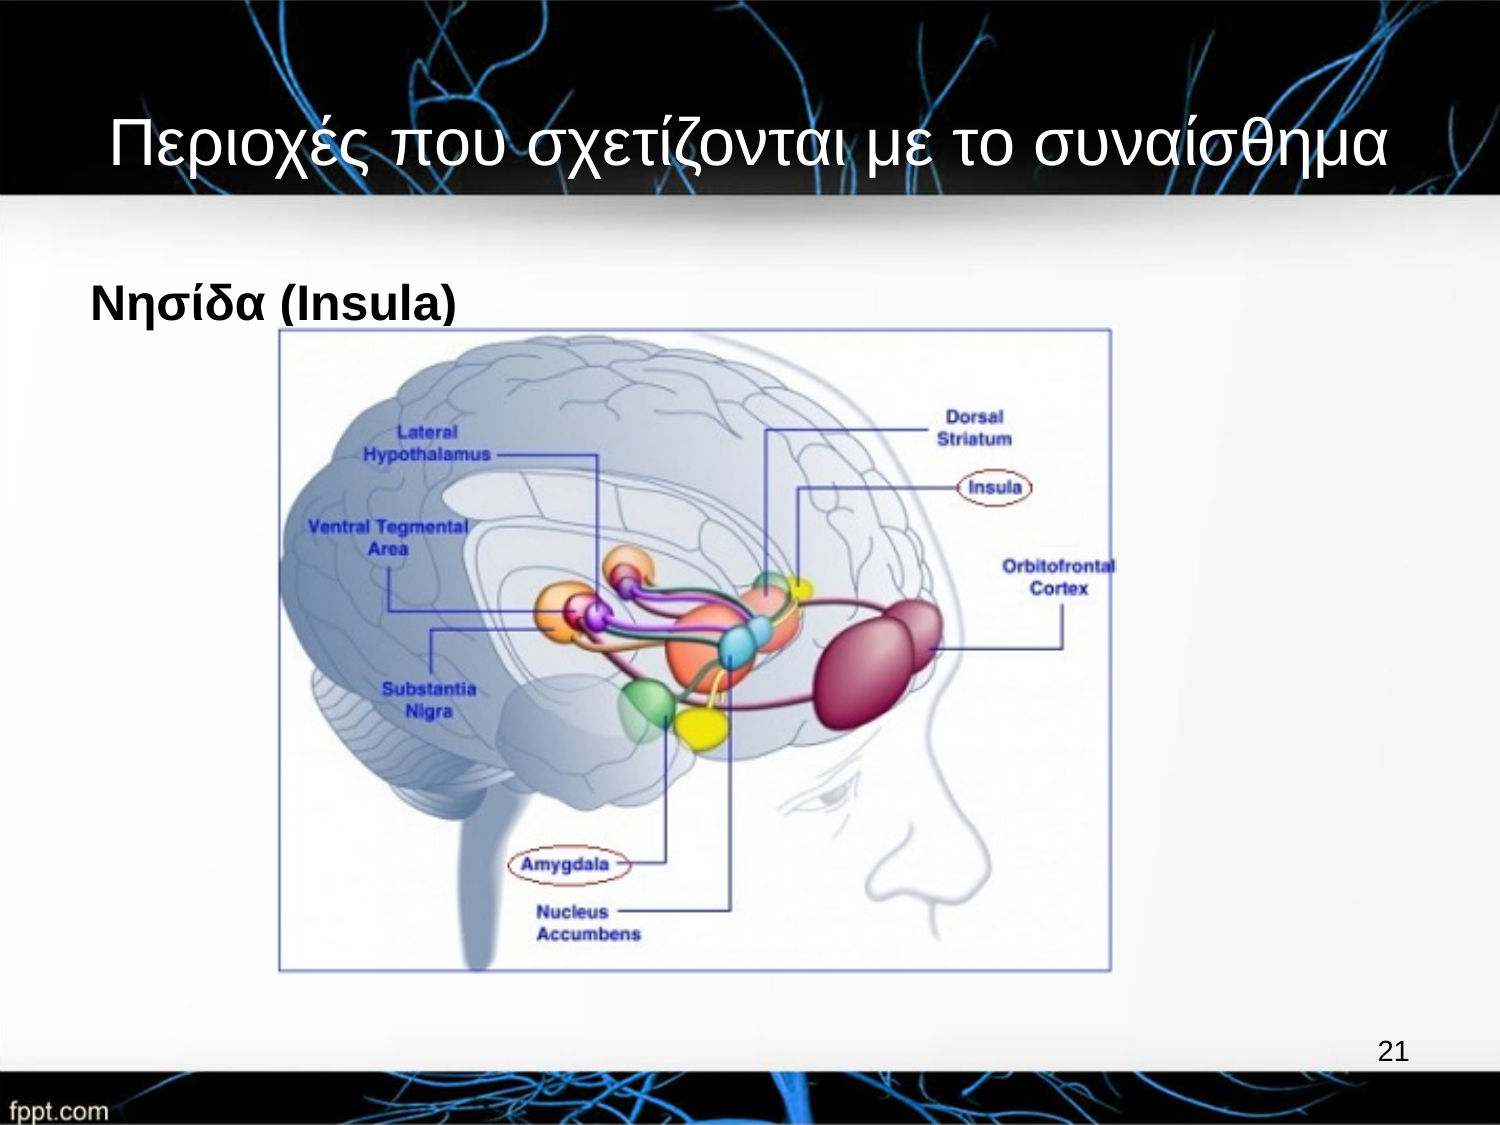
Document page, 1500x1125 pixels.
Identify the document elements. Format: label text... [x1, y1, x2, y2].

picture [0, 0, 1500, 1125]
title Περιοχές που σχετίζονται με το συναίσθημα [75, 45, 1425, 233]
list Νησίδα (Insula) [75, 262, 1425, 1005]
